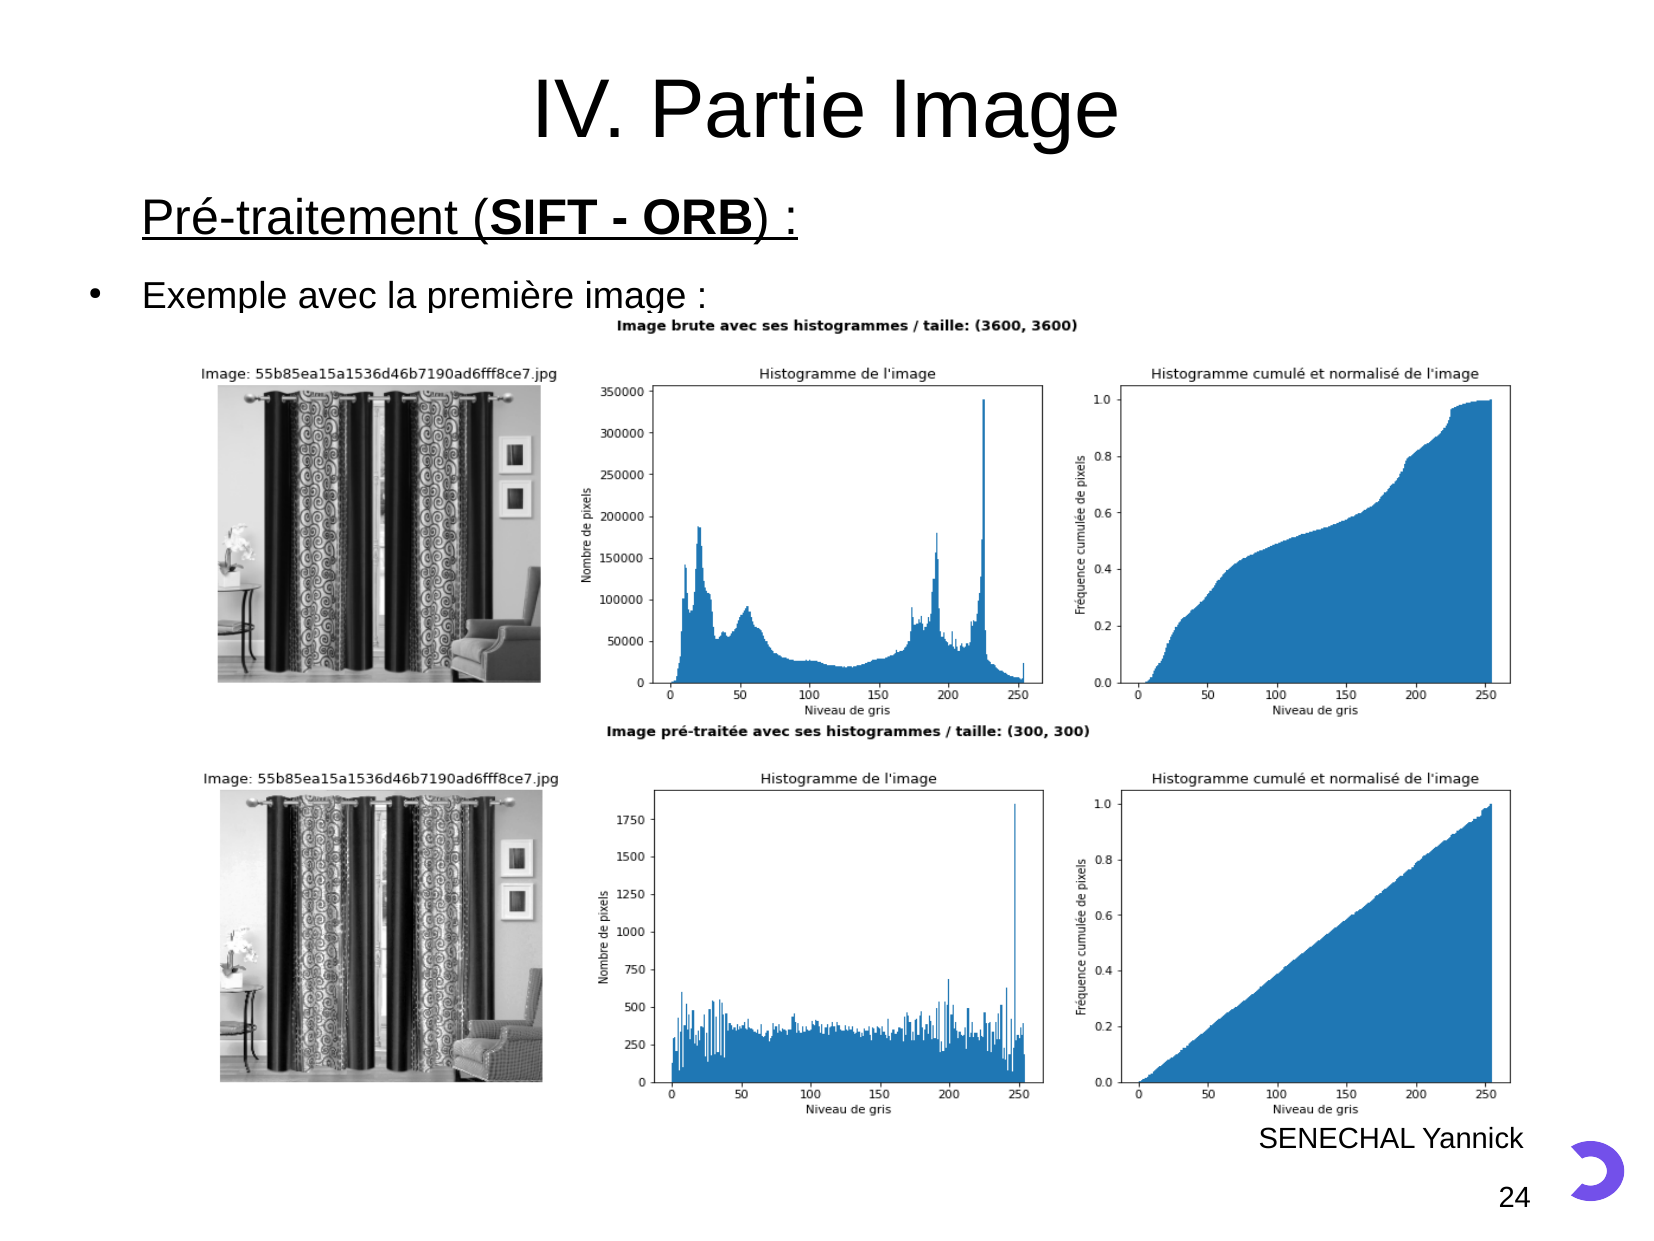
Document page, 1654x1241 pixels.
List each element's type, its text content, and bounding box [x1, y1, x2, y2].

picture [181, 313, 1517, 1123]
list Pré-traitement (SIFT - ORB) : Exemple avec la première image : [70, 189, 1560, 994]
picture [1539, 1125, 1642, 1217]
title IV. Partie Image [82, 5, 1571, 213]
